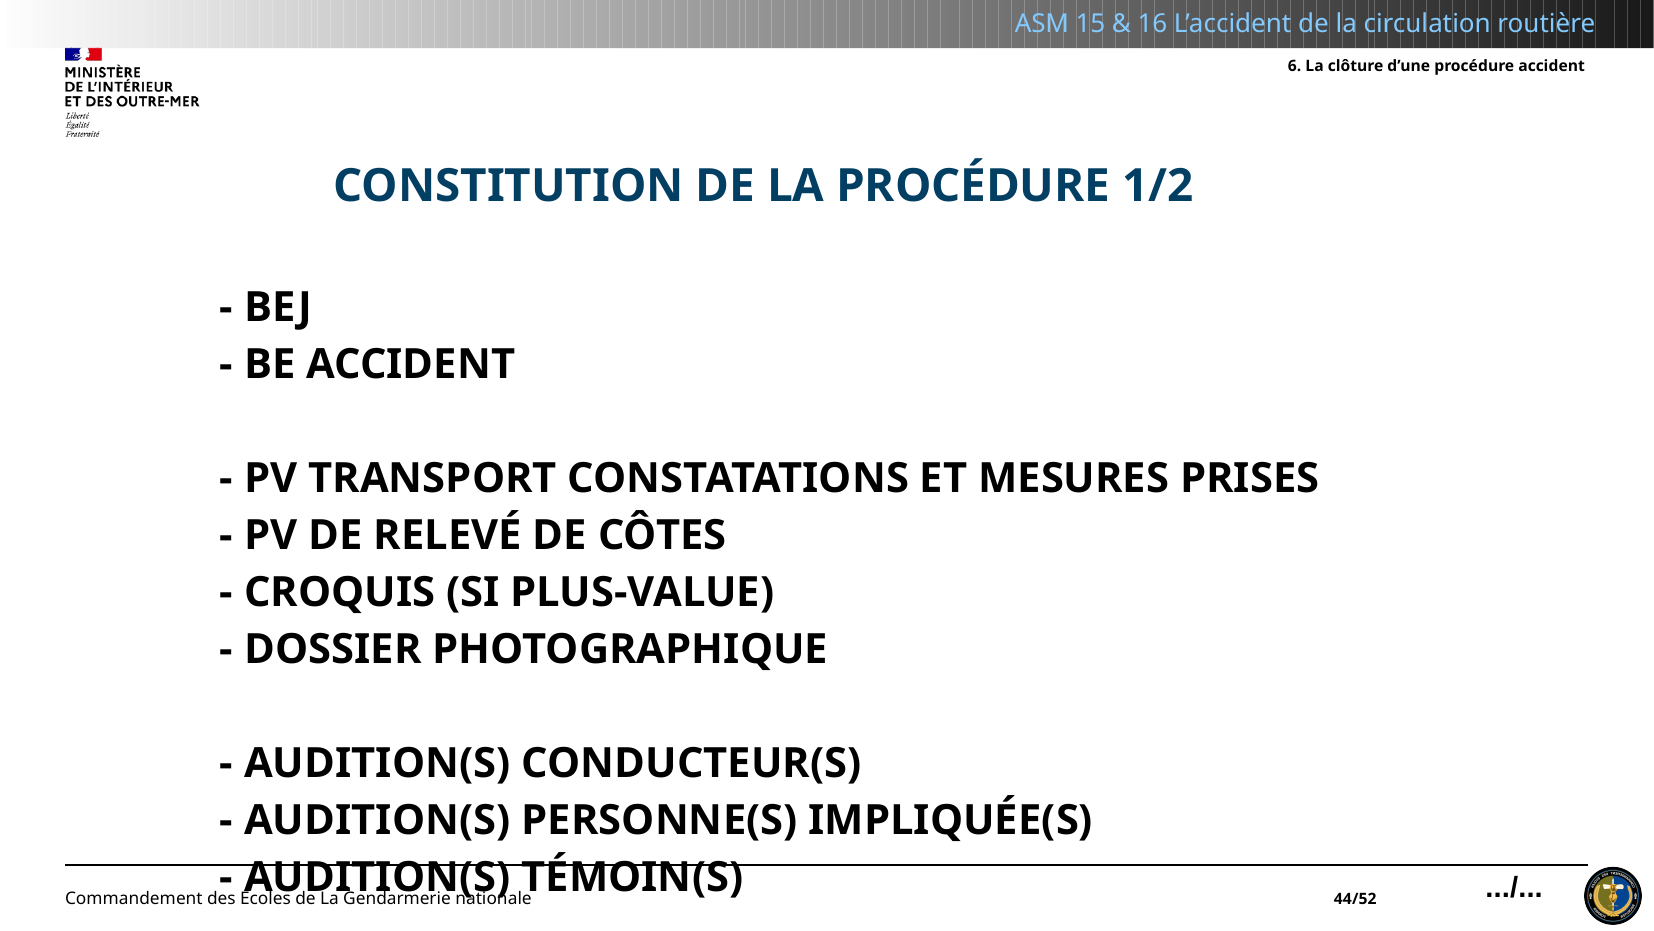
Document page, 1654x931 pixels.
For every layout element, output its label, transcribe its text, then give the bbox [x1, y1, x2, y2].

picture [65, 49, 213, 138]
picture [1584, 862, 1642, 925]
list 6. La clôture d’une procédure accident [599, 56, 1589, 122]
text_box CONSTITUTION DE LA PROCÉDURE 1/2 - BEJ - BE ACCIDENT - PV TRANSPORT CONSTATATIONS ET MESURES PRISES - PV DE RELEVÉ DE CÔTES - CROQUIS (SI PLUS-VALUE) - DOSSIER PHOTOGRAPHIQUE - AUDITION(S) CONDUCTEUR(S) - AUDITION(S) PERSONNE(S) IMPLIQUÉE(S) - AUDITION(S) TÉMOIN(S) [205, 144, 1524, 830]
text_box .../... [1470, 863, 1569, 912]
